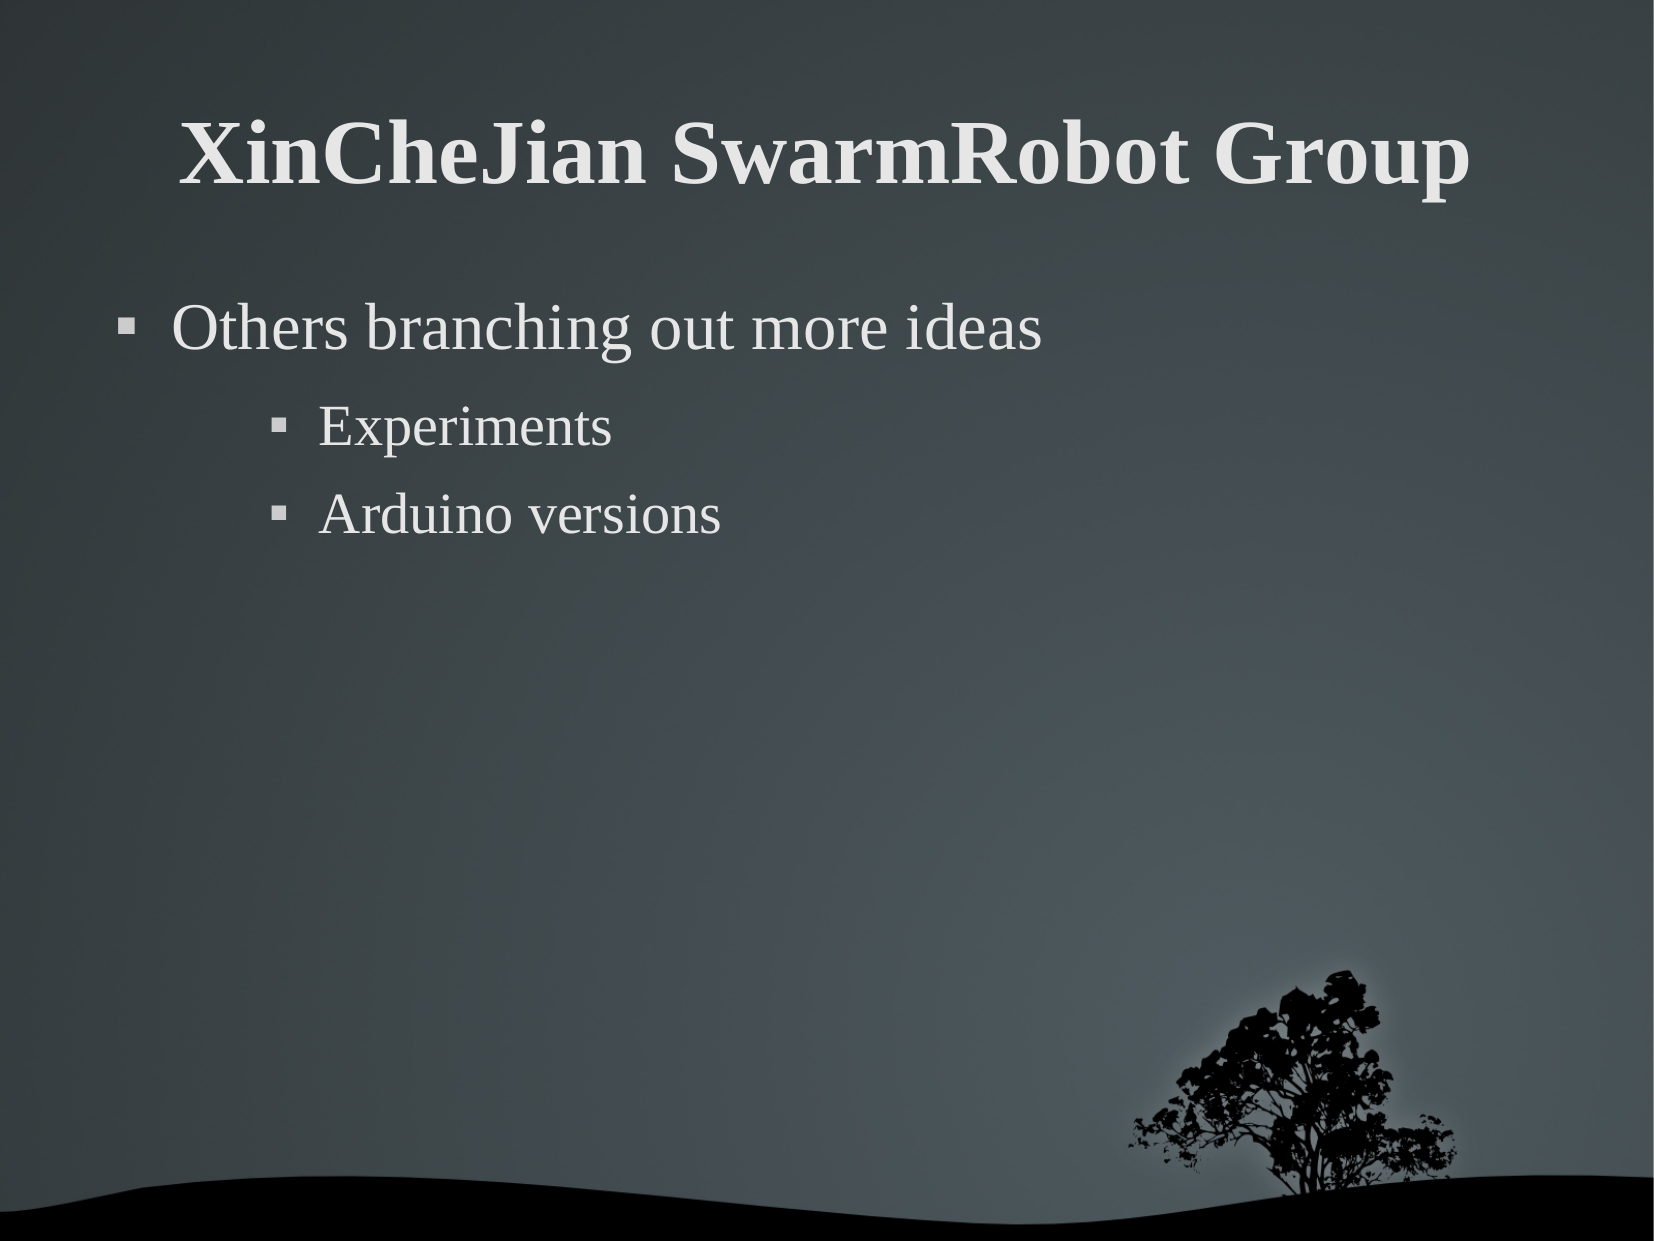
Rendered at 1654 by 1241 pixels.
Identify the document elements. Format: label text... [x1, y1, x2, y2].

title XinCheJian SwarmRobot Group [82, 49, 1571, 257]
list Others branching out more ideas Experiments Arduino versions [82, 290, 1571, 1109]
picture [0, 0, 1654, 1241]
